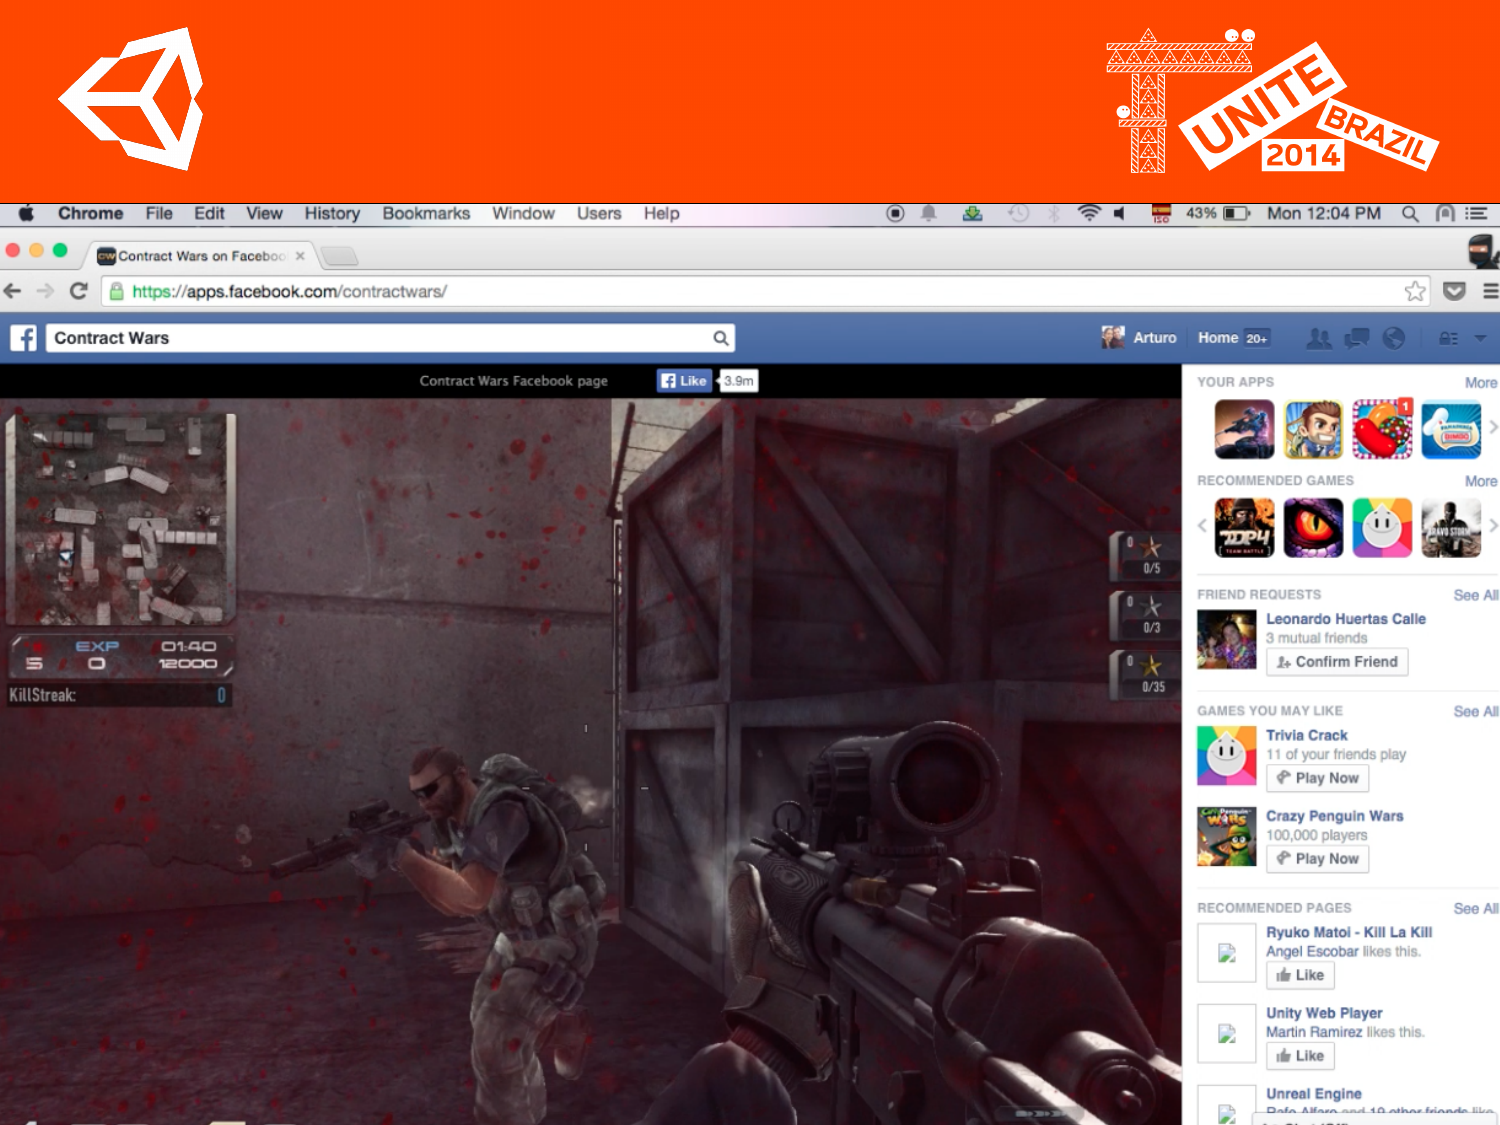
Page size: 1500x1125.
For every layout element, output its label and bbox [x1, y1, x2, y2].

picture [0, 204, 1500, 1125]
picture [56, 26, 203, 171]
